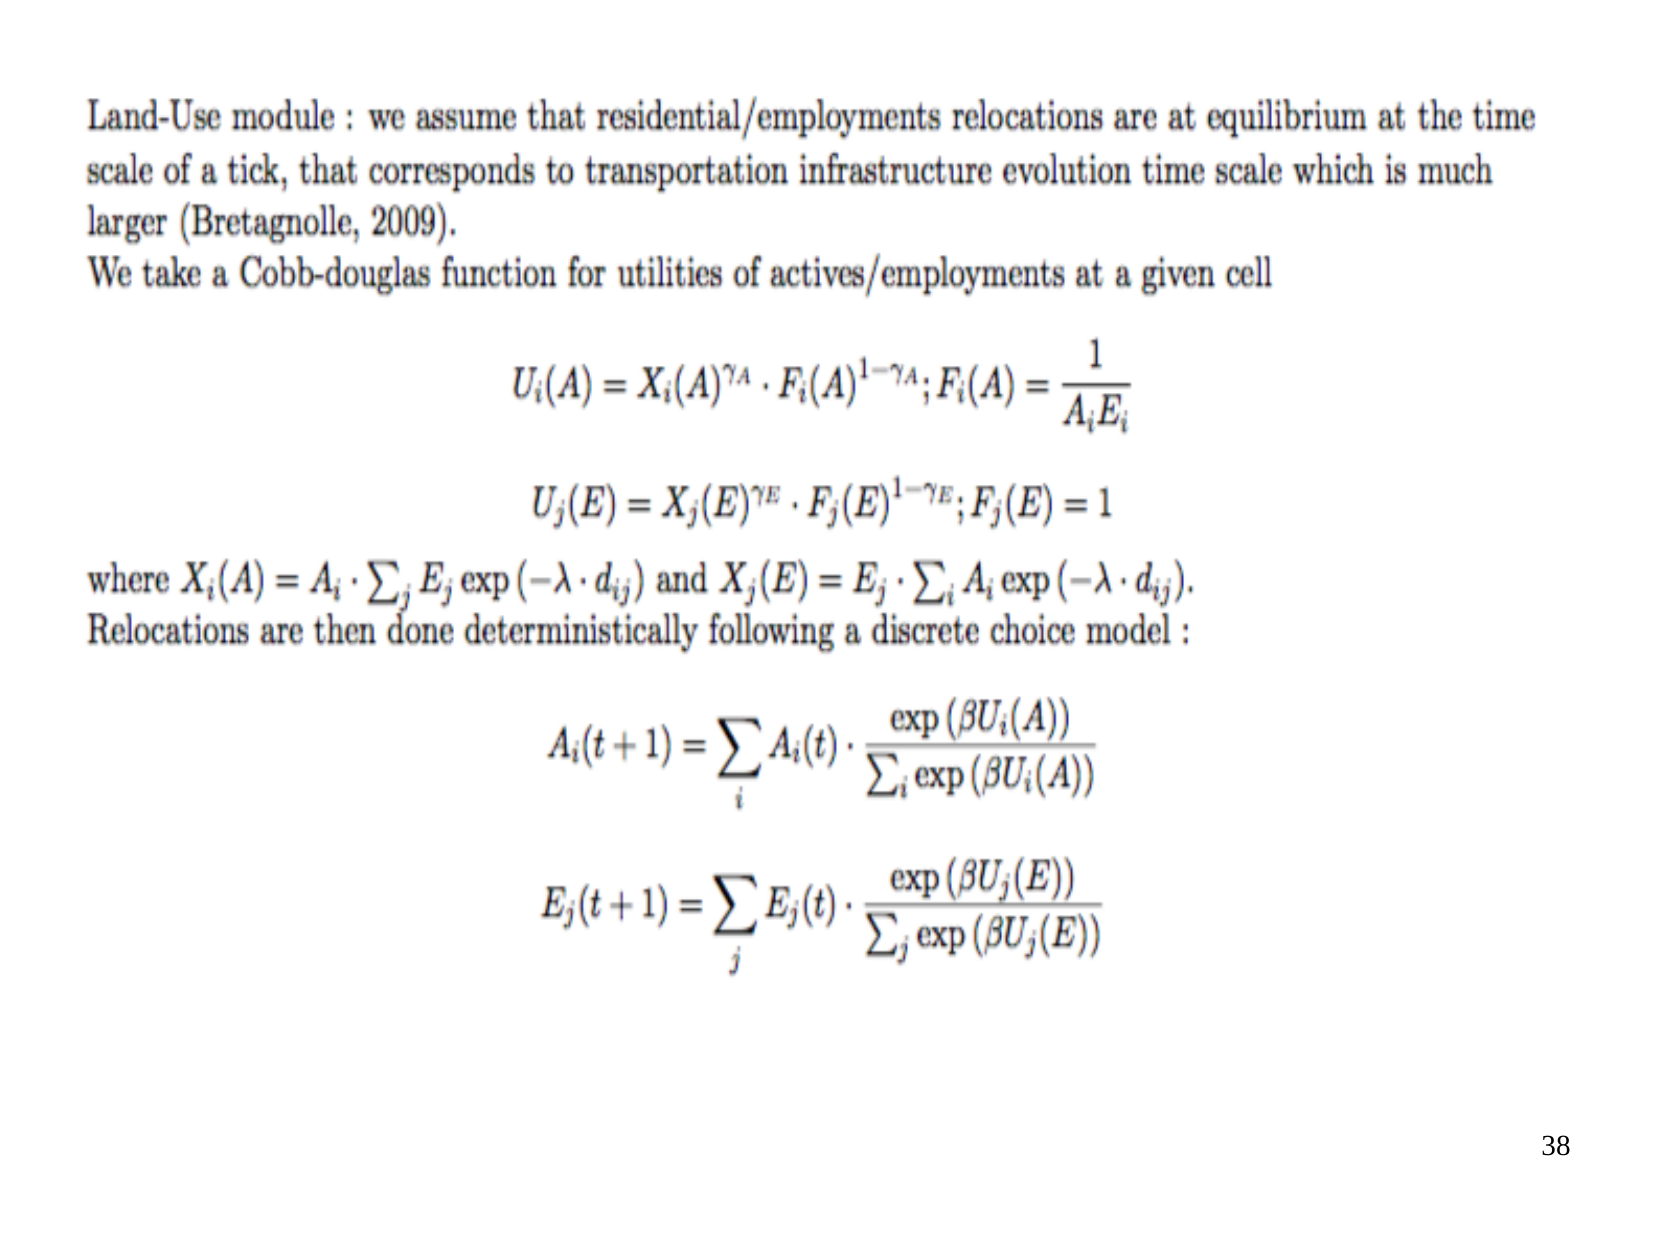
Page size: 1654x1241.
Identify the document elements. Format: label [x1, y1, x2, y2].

picture [67, 70, 1571, 1028]
